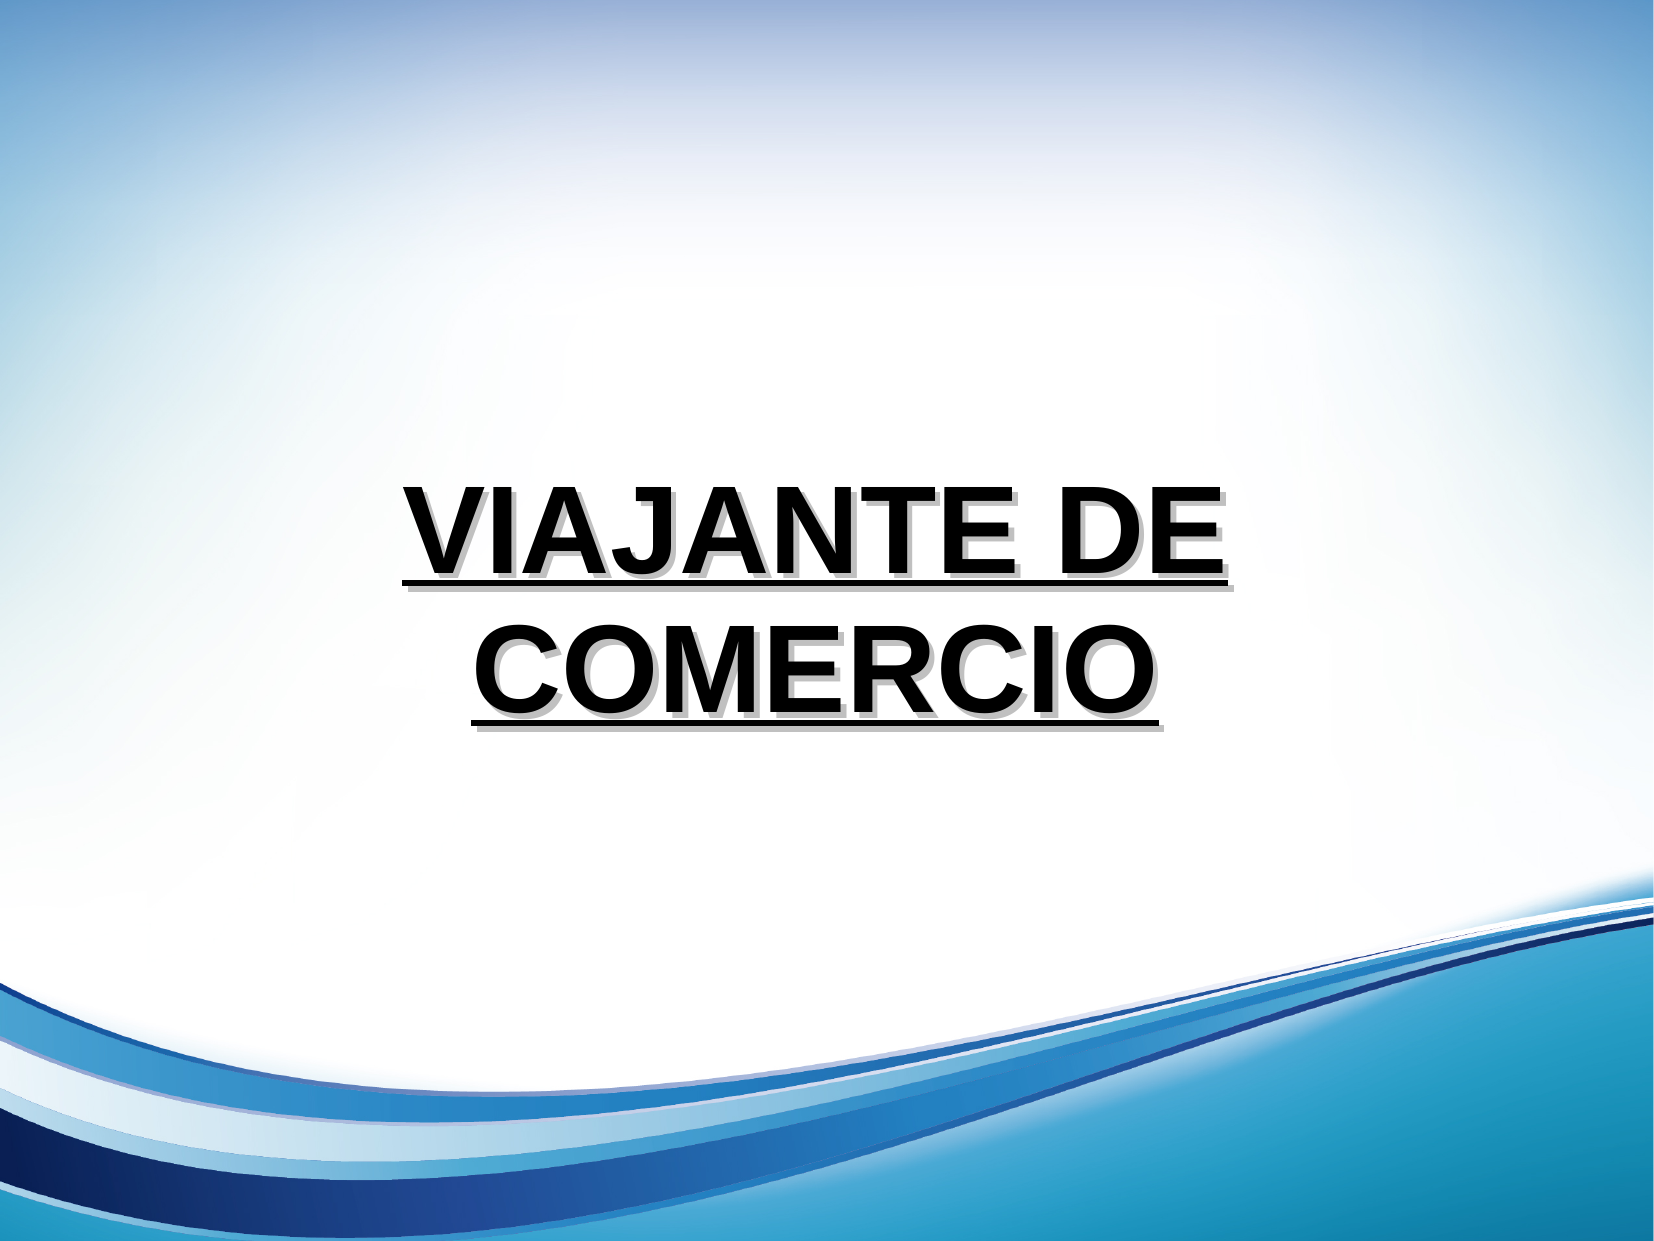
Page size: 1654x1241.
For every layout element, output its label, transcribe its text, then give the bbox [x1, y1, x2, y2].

title VIAJANTE DE COMERCIO [70, 459, 1560, 740]
picture [0, 0, 1654, 1241]
